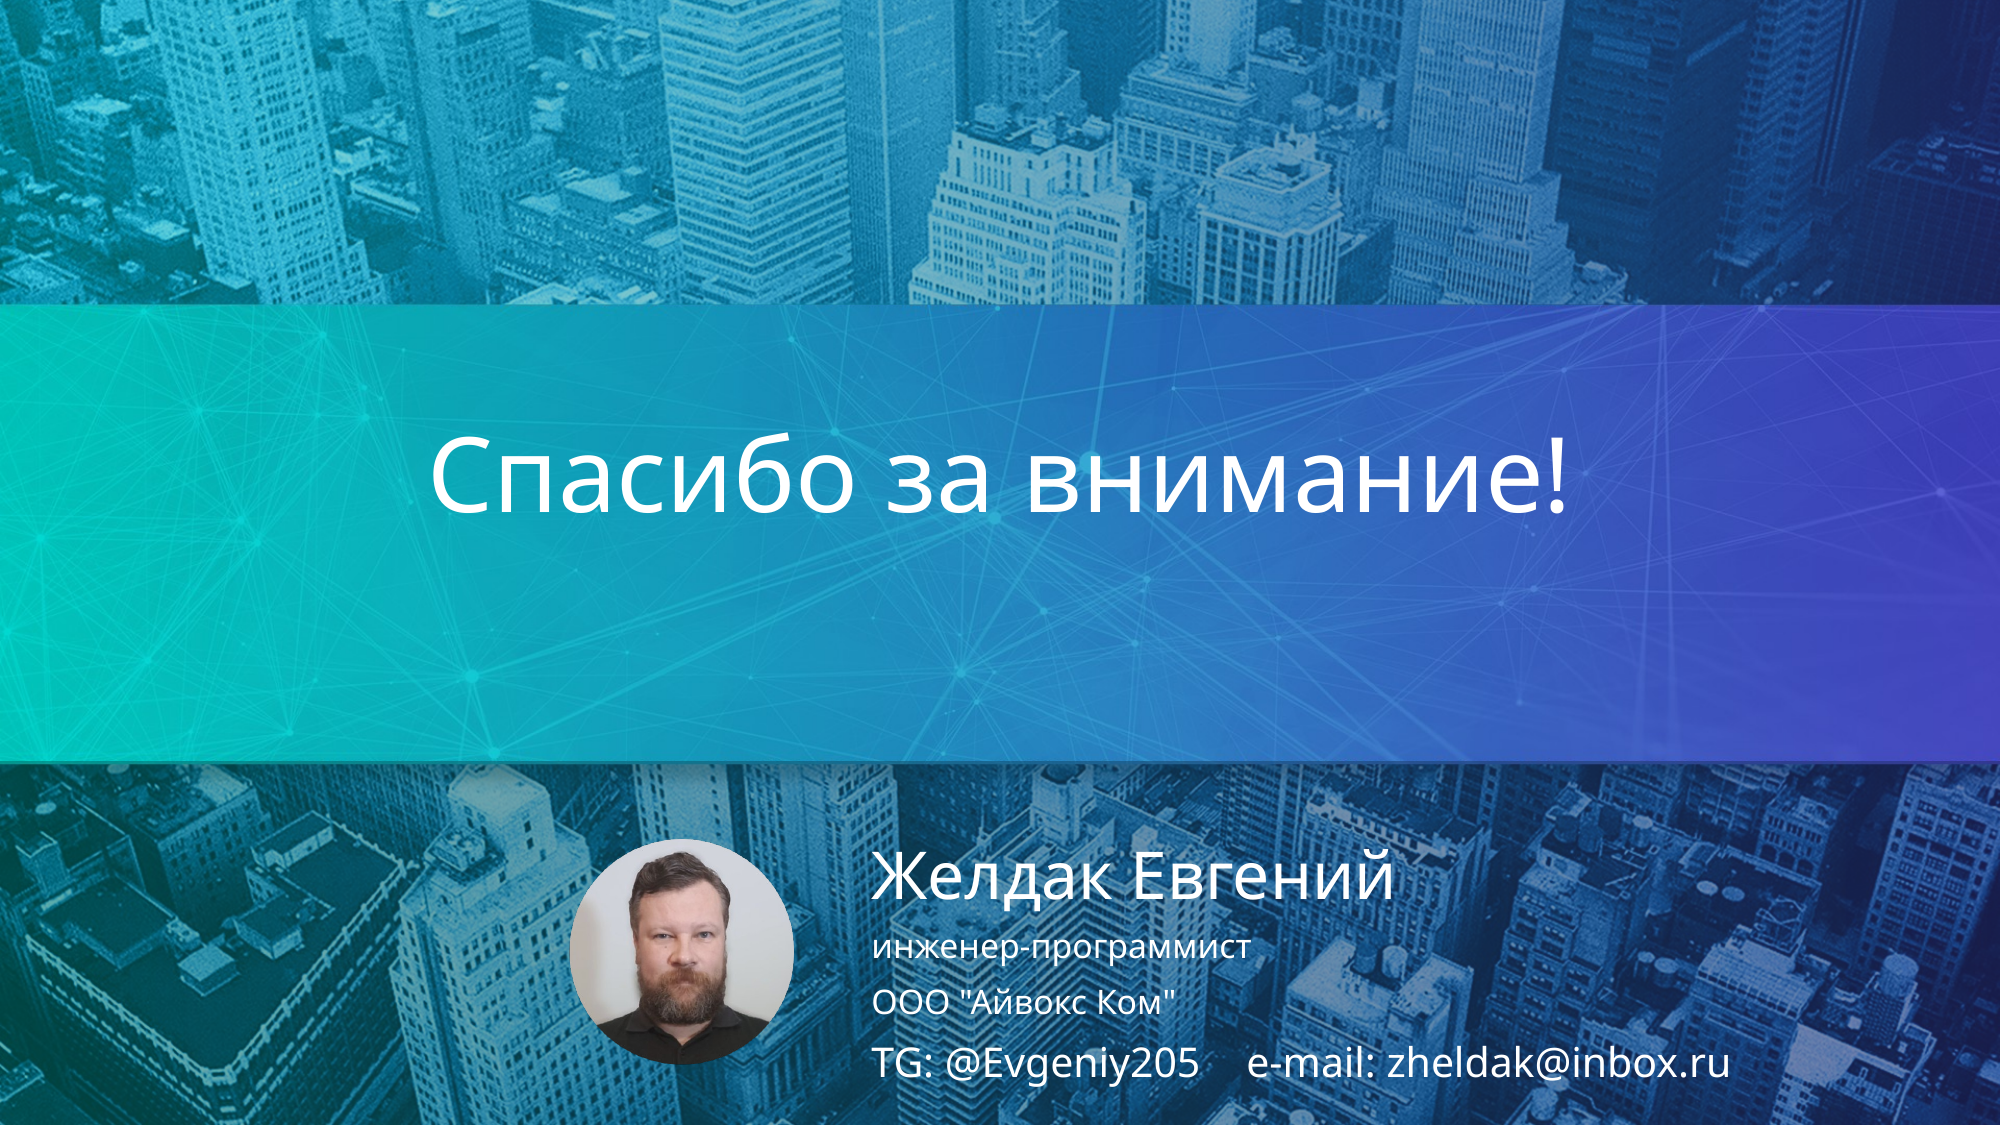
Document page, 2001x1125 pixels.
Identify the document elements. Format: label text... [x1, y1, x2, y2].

text_box [0, 0, 2000, 305]
list Желдак Евгений [856, 825, 1932, 912]
list TG: @Evgeniy205 e-mail: zheldak@inbox.ru [856, 1028, 1932, 1080]
picture [0, 305, 2000, 761]
text_box Спасибо за внимание! [8, 427, 1992, 640]
list инженер-программист [856, 917, 1932, 968]
picture [568, 837, 794, 1069]
picture [725, 1062, 733, 1067]
text_box [0, 761, 2000, 1125]
list ООО "Айвокс Ком" [856, 973, 1932, 1025]
